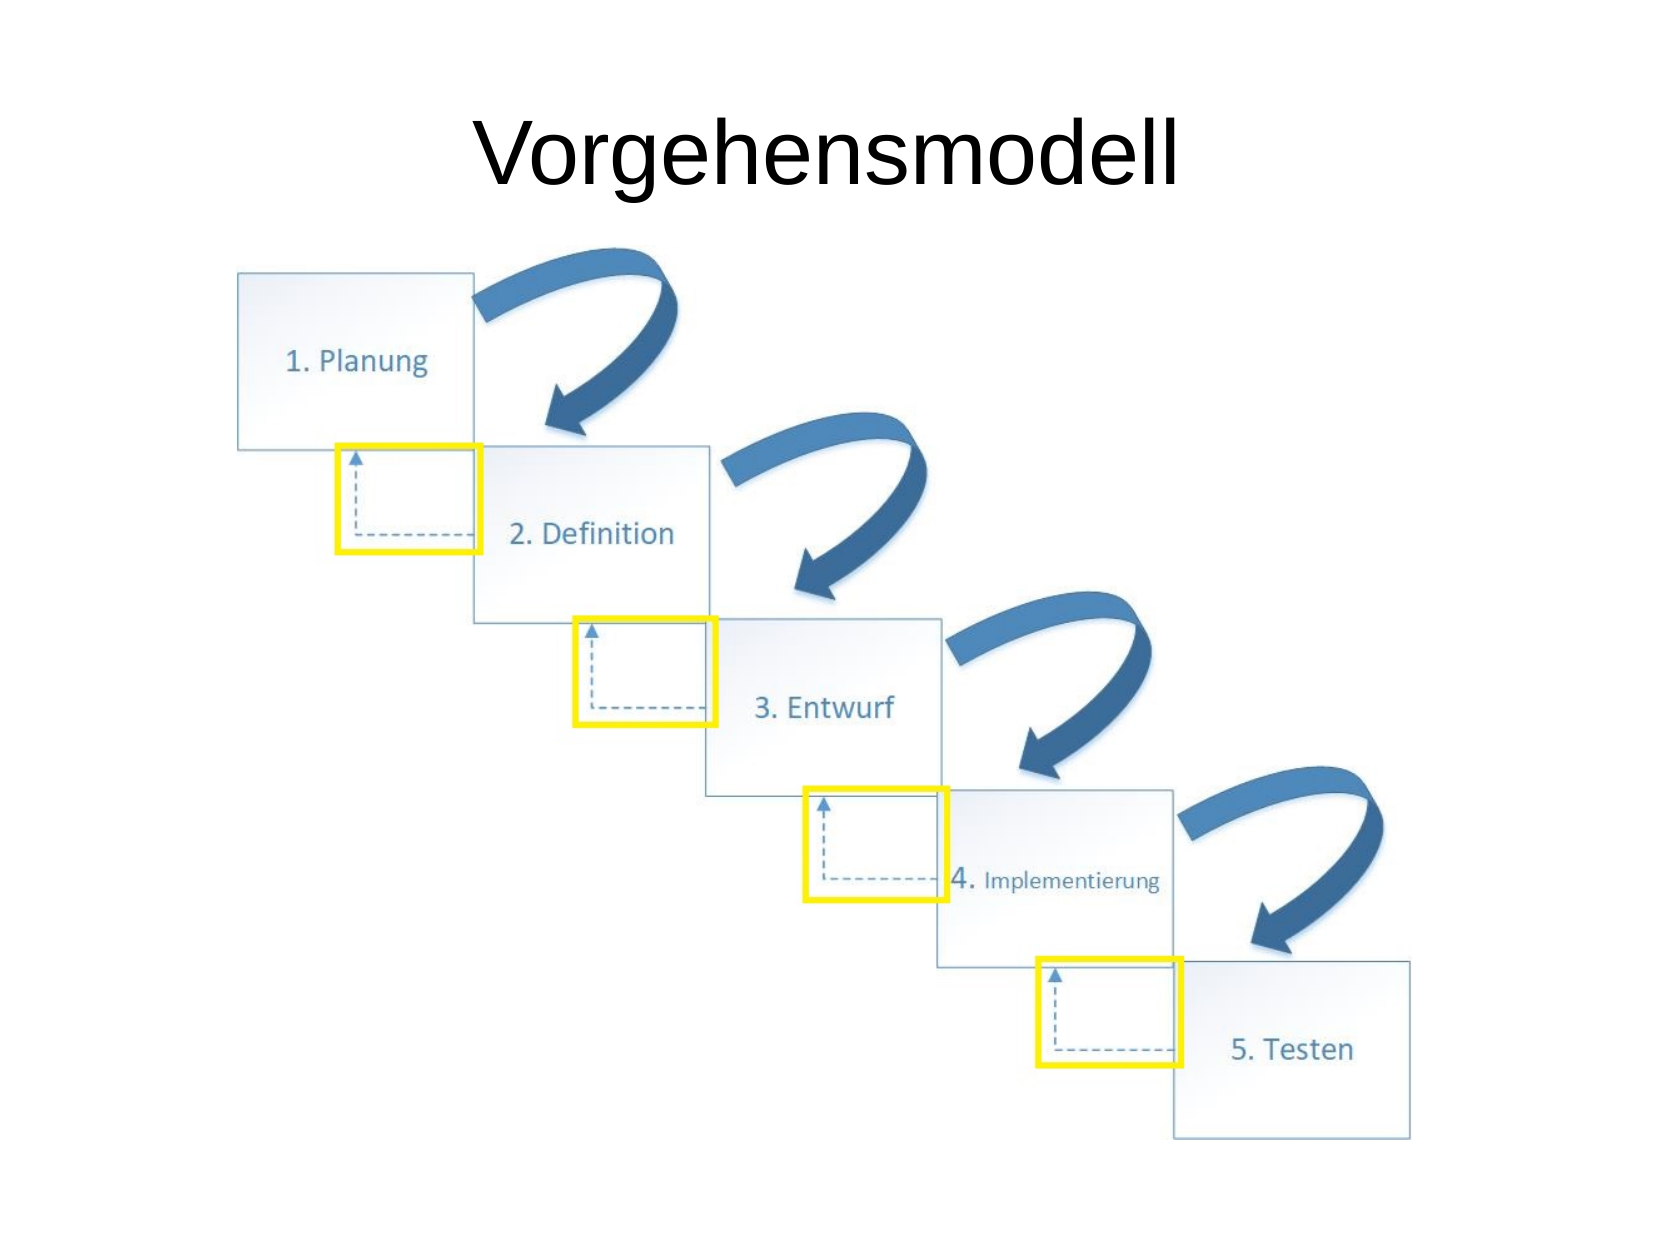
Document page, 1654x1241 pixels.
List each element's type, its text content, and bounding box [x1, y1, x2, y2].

title Vorgehensmodell [82, 49, 1571, 257]
picture [236, 245, 1412, 1140]
